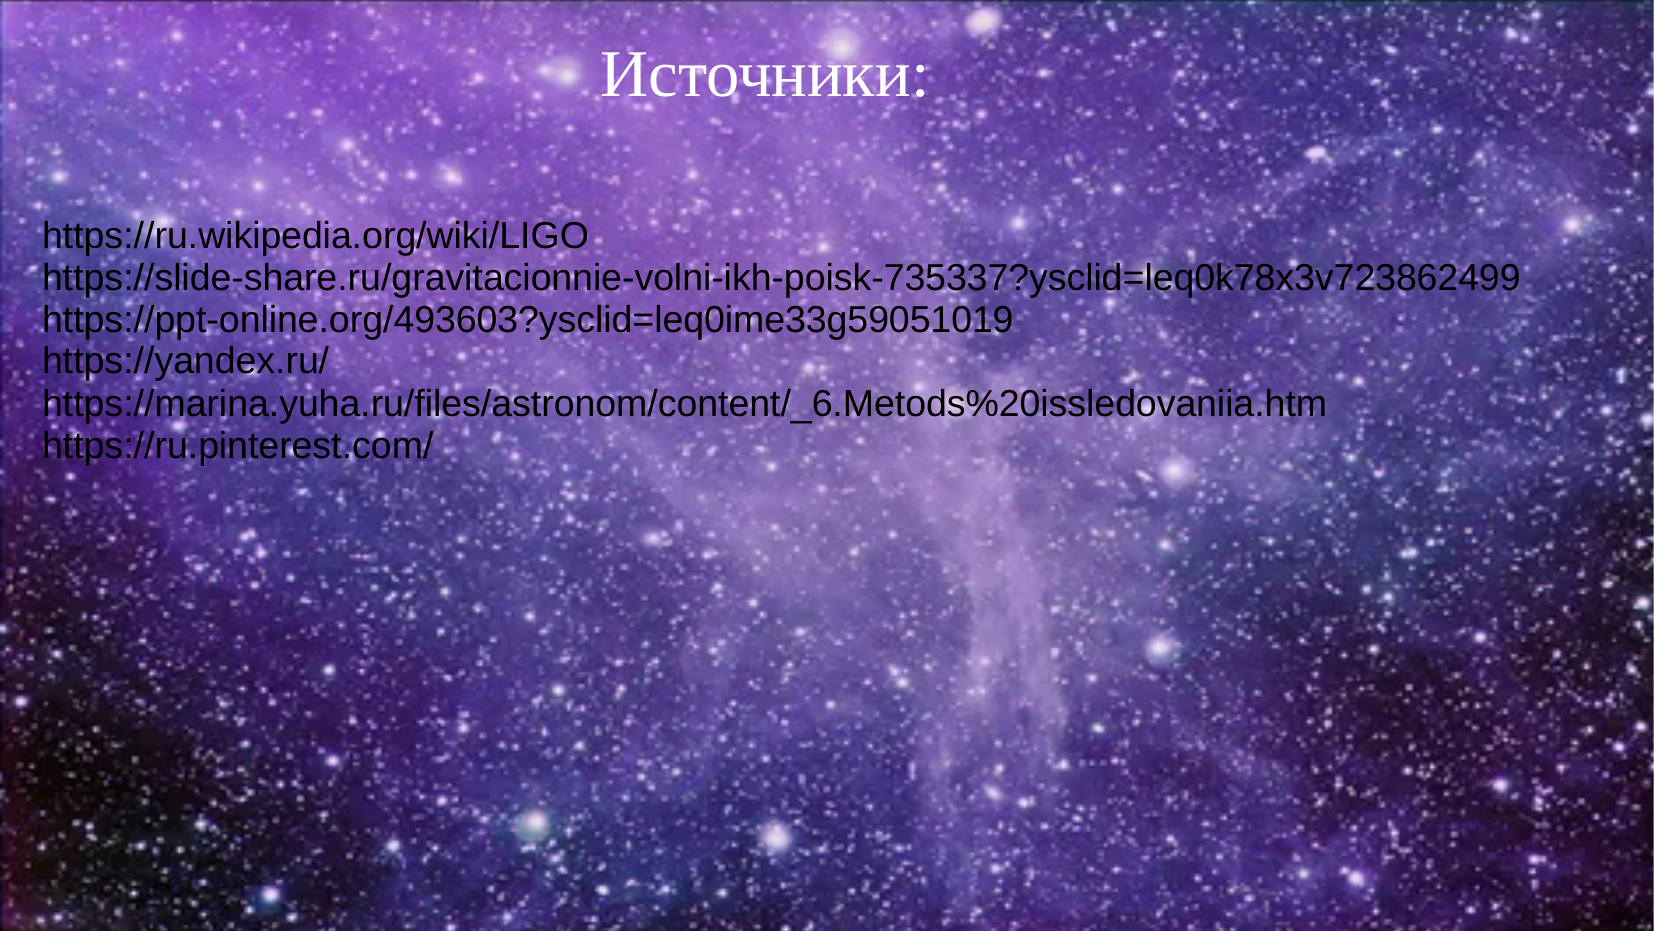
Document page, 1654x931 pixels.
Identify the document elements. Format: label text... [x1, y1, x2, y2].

text_box Источники: [585, 29, 945, 119]
picture [0, 0, 1654, 931]
text_box https://ru.wikipedia.org/wiki/LIGO https://slide-share.ru/gravitacionnie-volni-ikh-poisk-735337?ysclid=leq0k78x3v723862499 https://ppt-online.org/493603?ysclid=leq0ime33g59051019 https://yandex.ru/ https://marina.yuha.ru/files/astronom/content/_6.Metods%20issledovaniia.htm https://ru.pinterest.com/ [27, 206, 1536, 516]
